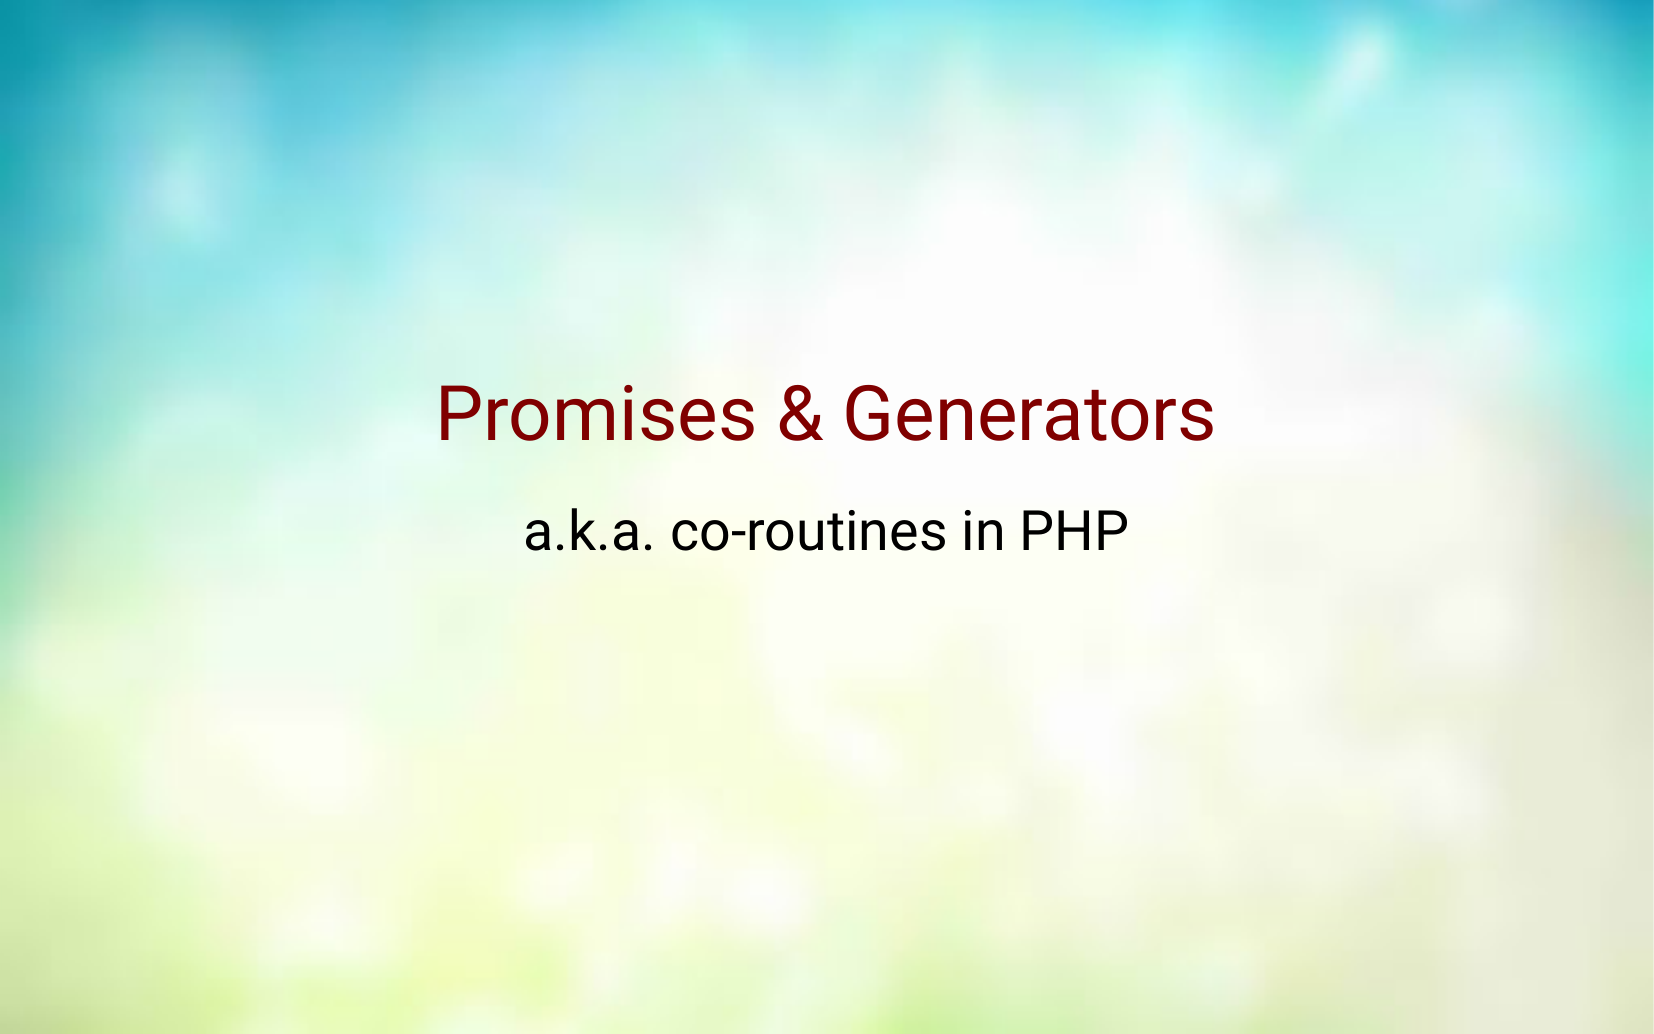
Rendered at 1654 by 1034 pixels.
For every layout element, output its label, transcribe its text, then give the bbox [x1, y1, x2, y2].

subtitle a.k.a. co-routines in PHP [82, 477, 1571, 581]
picture [0, 0, 1654, 1034]
title Promises & Generators [82, 324, 1571, 477]
